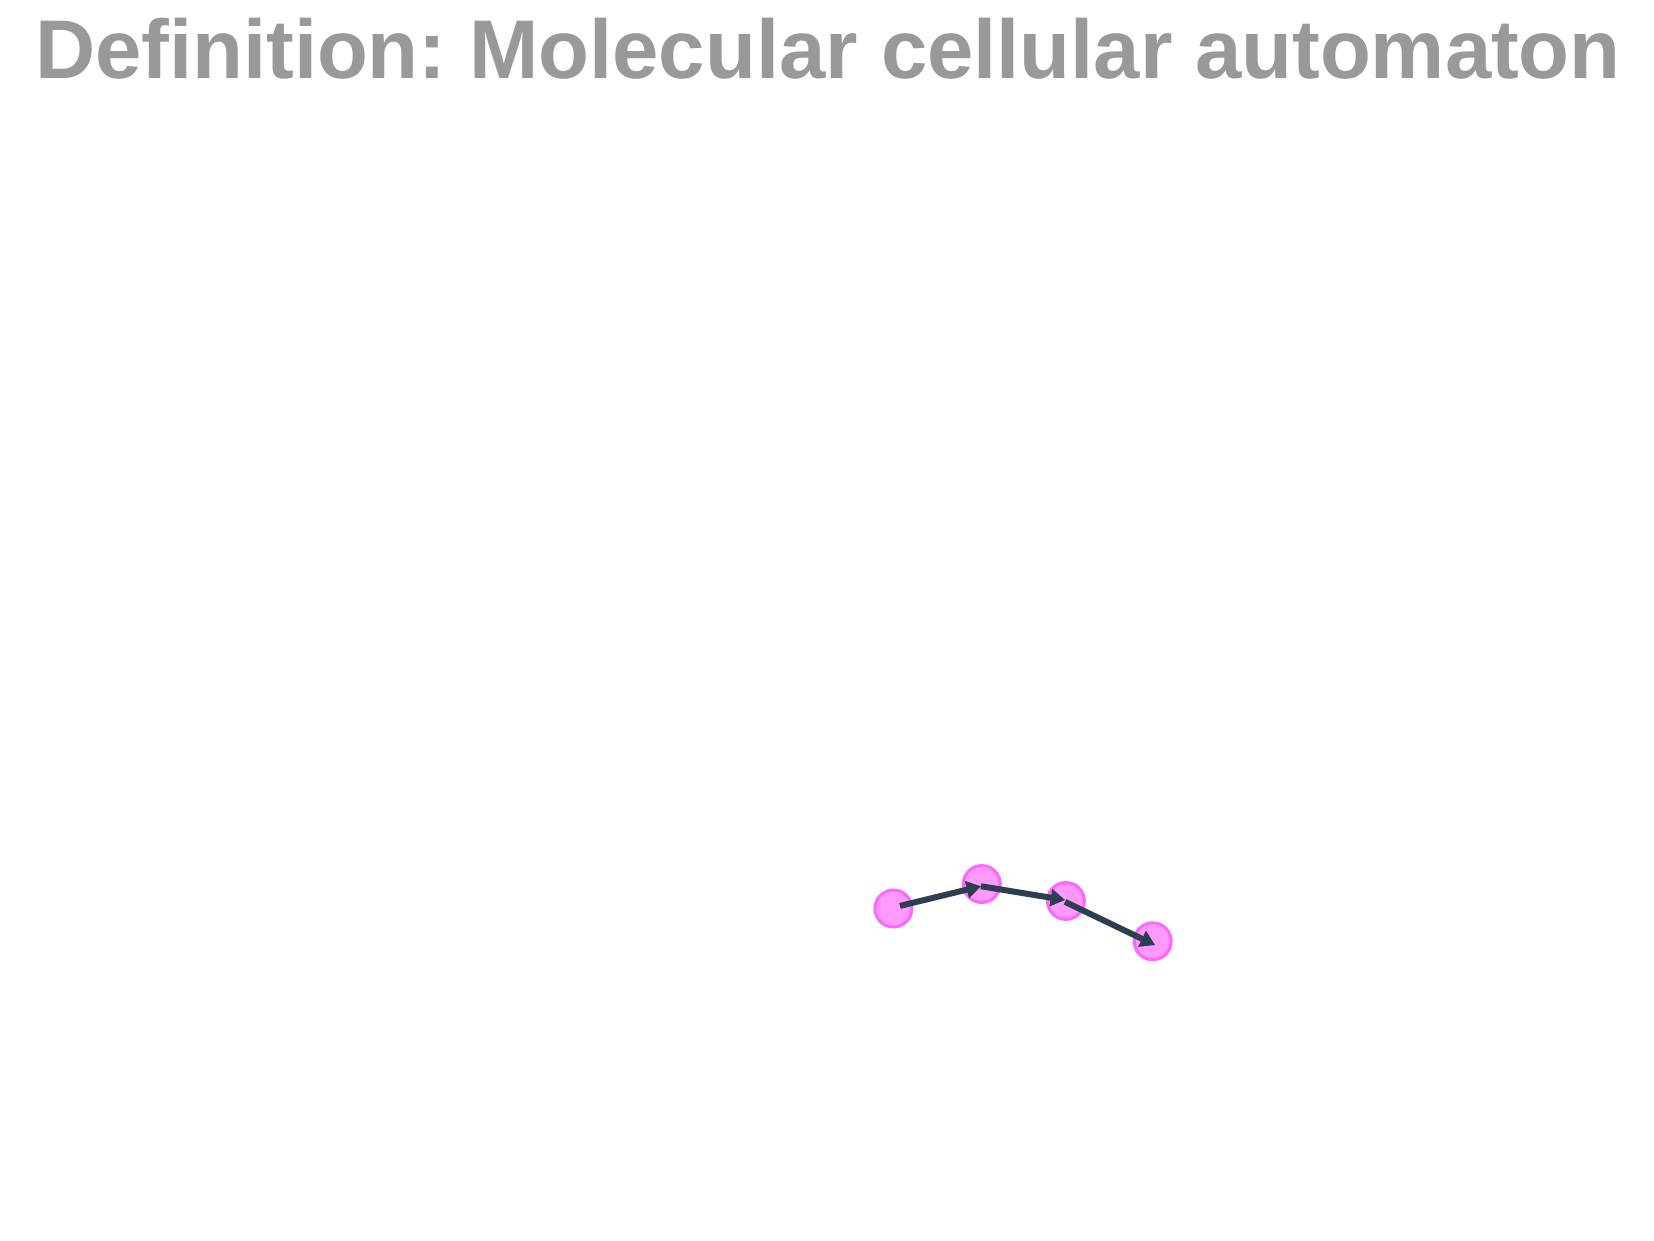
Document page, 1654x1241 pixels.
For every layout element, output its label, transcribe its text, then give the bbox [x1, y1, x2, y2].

title Definition: Molecular cellular automaton [0, 0, 1654, 121]
text_box [970, 889, 998, 903]
text_box [963, 865, 1001, 887]
text_box [1134, 922, 1172, 960]
text_box [1047, 901, 1080, 920]
text_box [1048, 882, 1085, 907]
text_box [874, 890, 912, 928]
